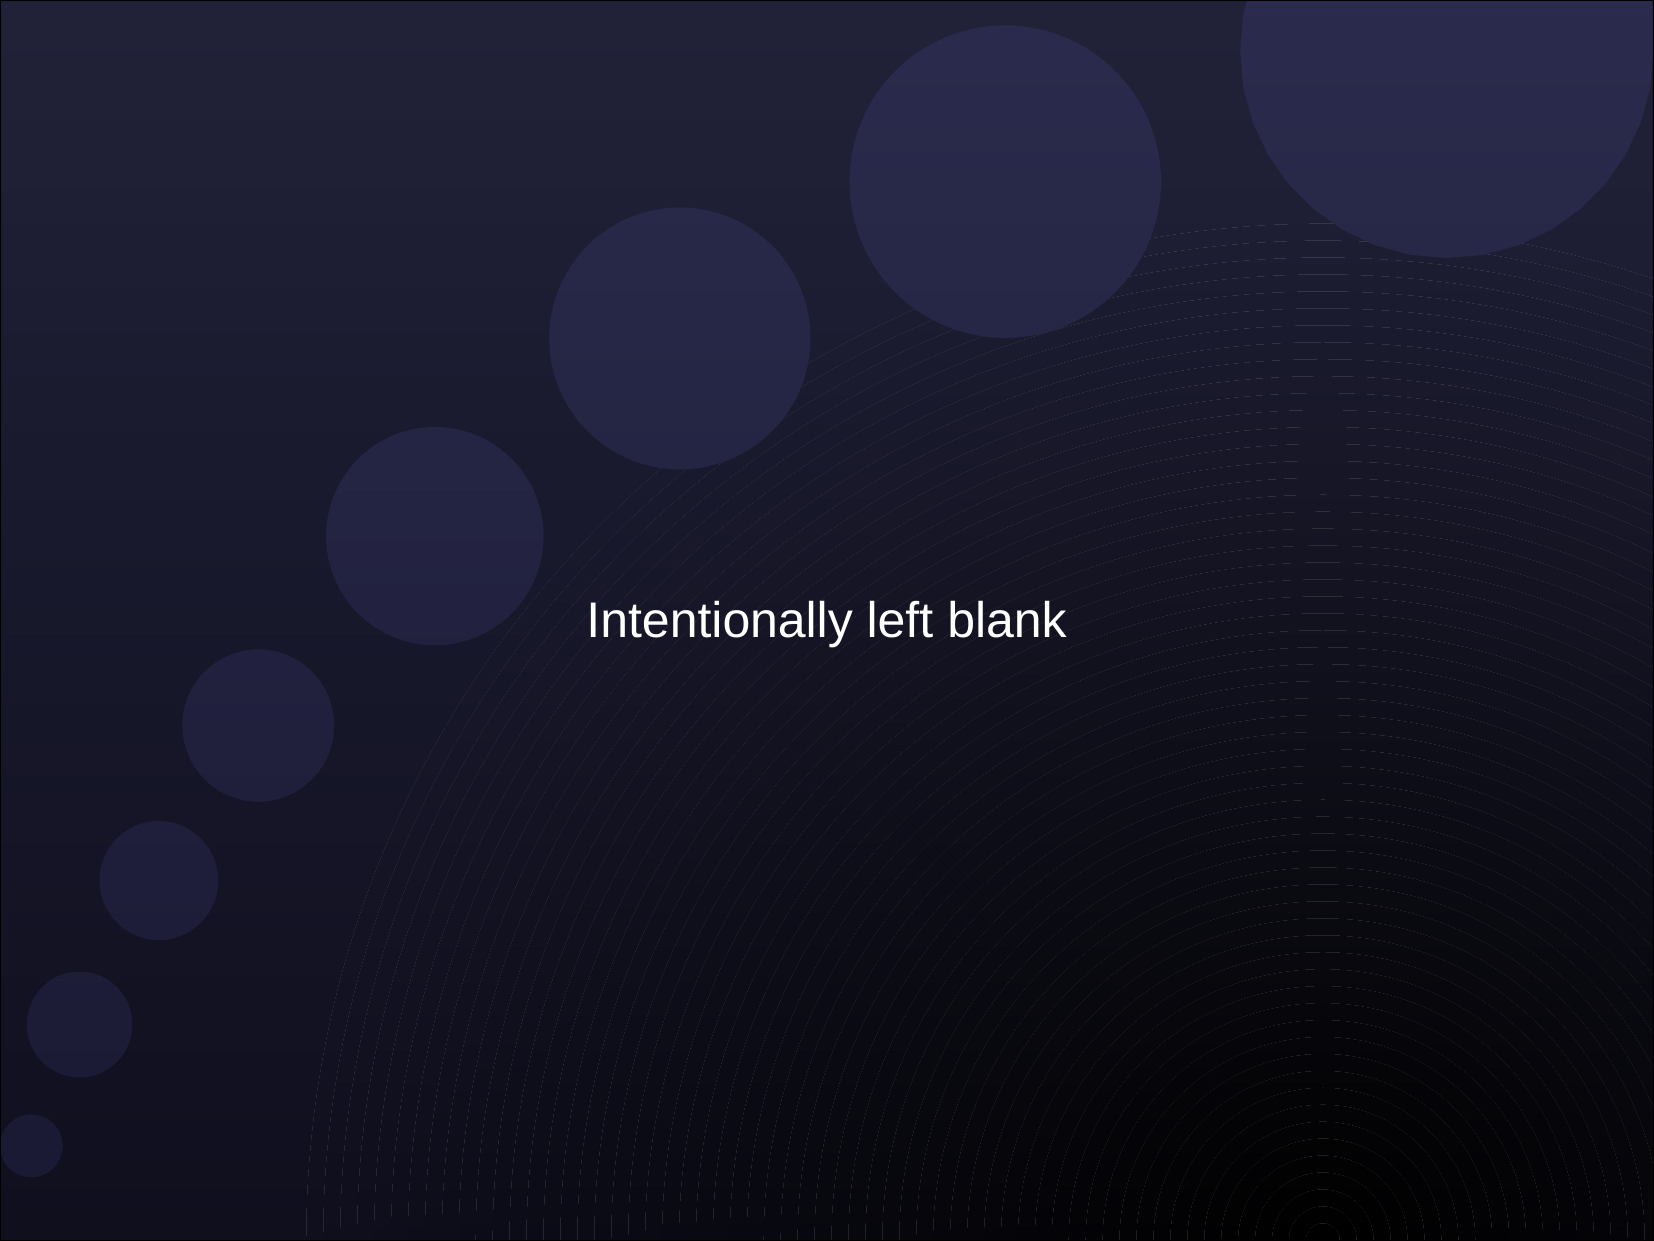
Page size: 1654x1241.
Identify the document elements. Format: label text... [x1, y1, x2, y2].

text_box Intentionally left blank [586, 592, 1059, 649]
